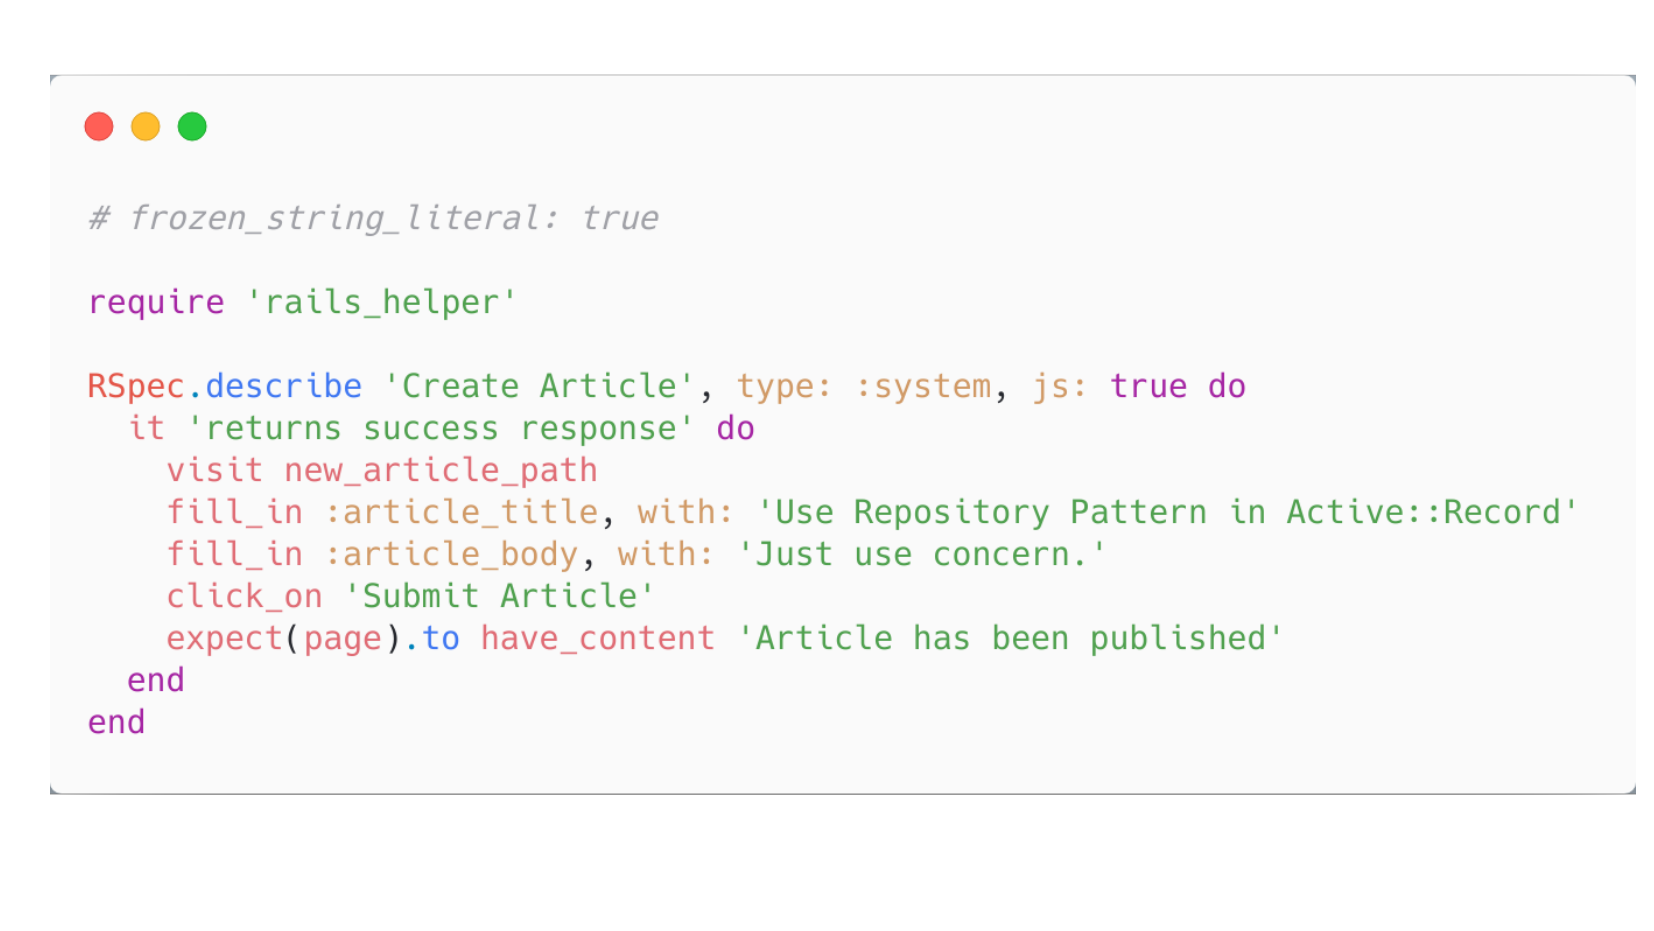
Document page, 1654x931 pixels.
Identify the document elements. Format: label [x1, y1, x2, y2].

picture [50, 74, 1636, 795]
